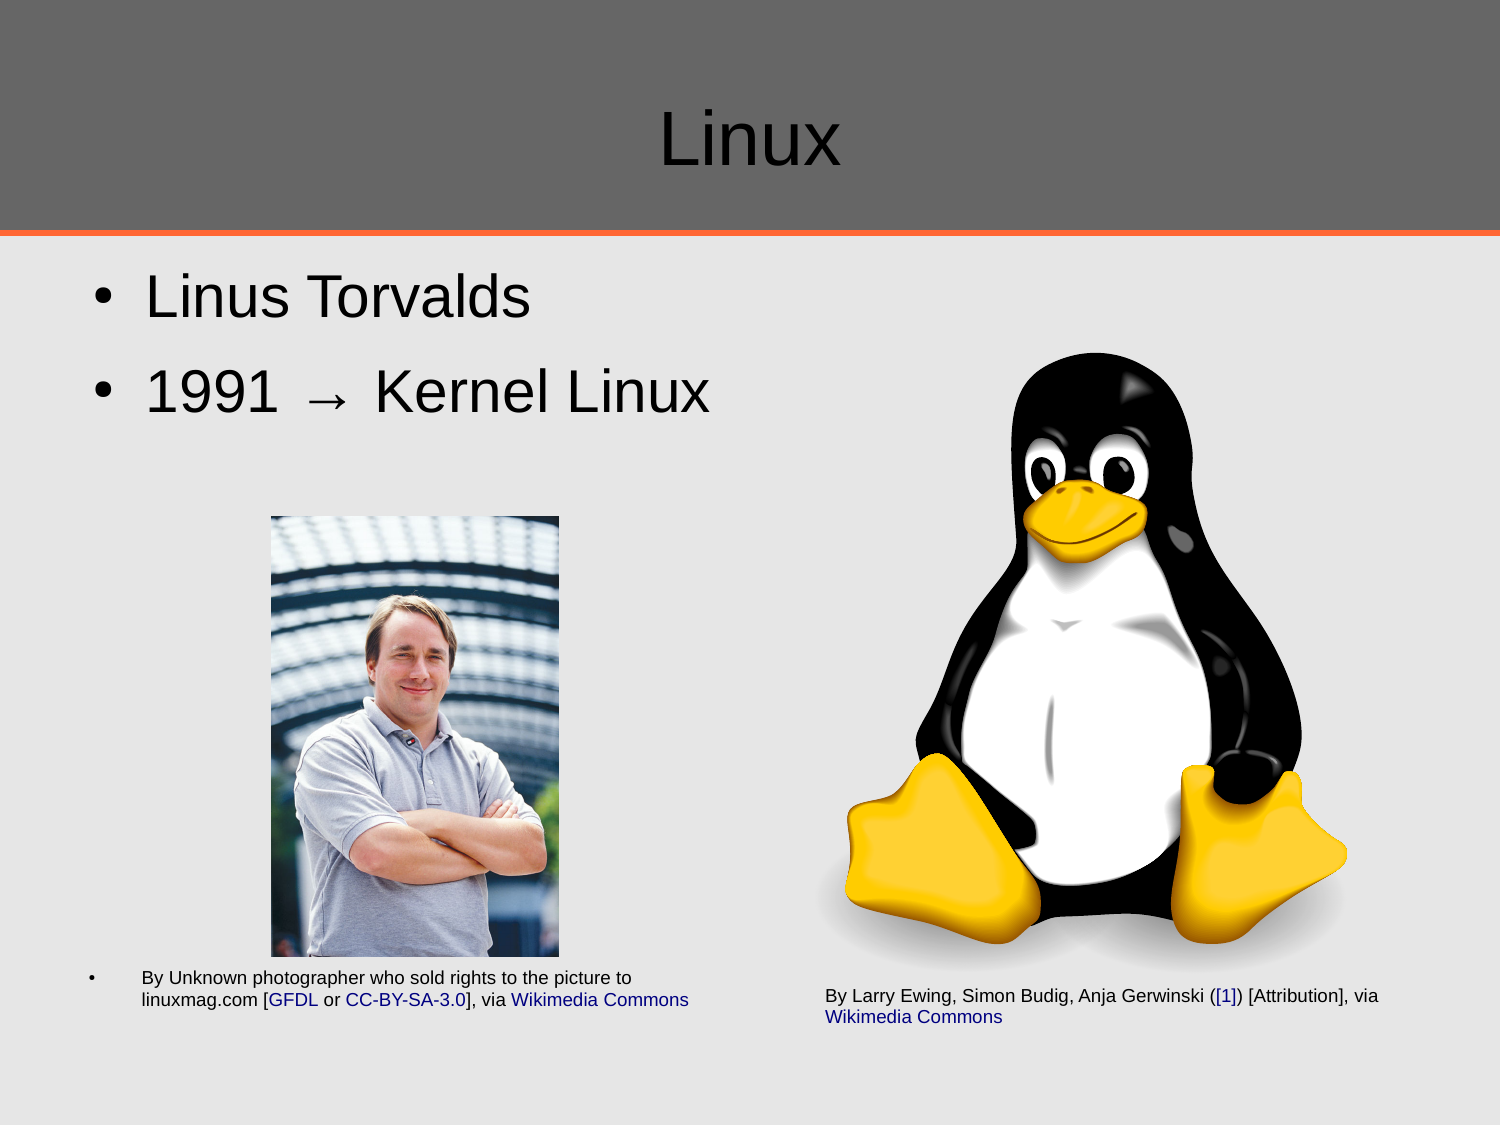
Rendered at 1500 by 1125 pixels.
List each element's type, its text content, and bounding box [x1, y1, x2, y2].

text_box [734, 263, 1425, 916]
list Linus Torvalds 1991 → Kernel Linux [75, 263, 734, 957]
picture [814, 322, 1378, 975]
picture [271, 516, 559, 957]
list By Unknown photographer who sold rights to the picture to linuxmag.com [GFDL or CC-BY-SA-3.0], via Wikimedia Commons [70, 968, 730, 1058]
title Linux [75, 44, 1425, 233]
list By Larry Ewing, Simon Budig, Anja Gerwinski ([1]) [Attribution], via Wikimedia Commons [754, 985, 1413, 1075]
